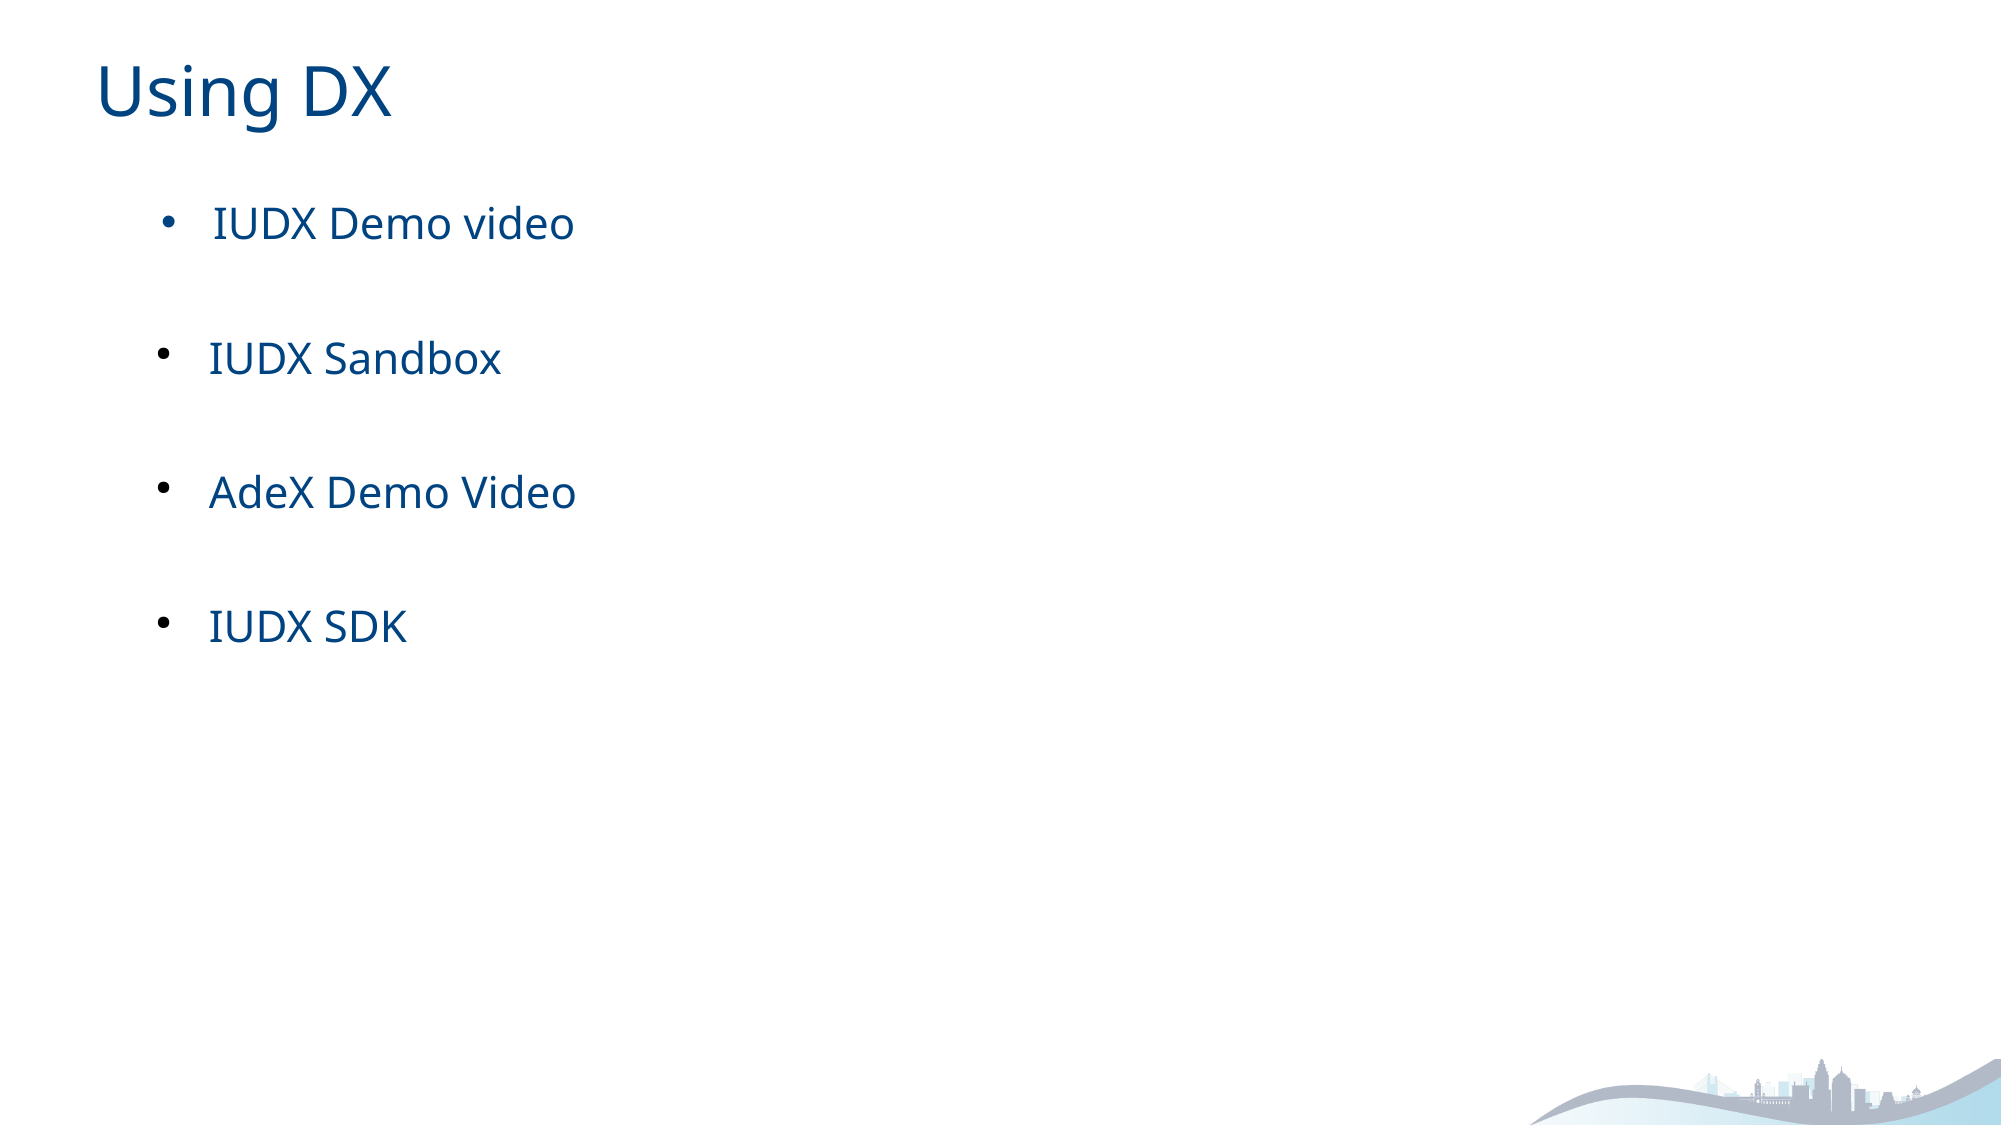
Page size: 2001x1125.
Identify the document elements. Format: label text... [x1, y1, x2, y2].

title Using DX [75, 26, 1925, 144]
list IUDX Demo video IUDX Sandbox AdeX Demo Video IUDX SDK [118, 177, 1925, 1103]
